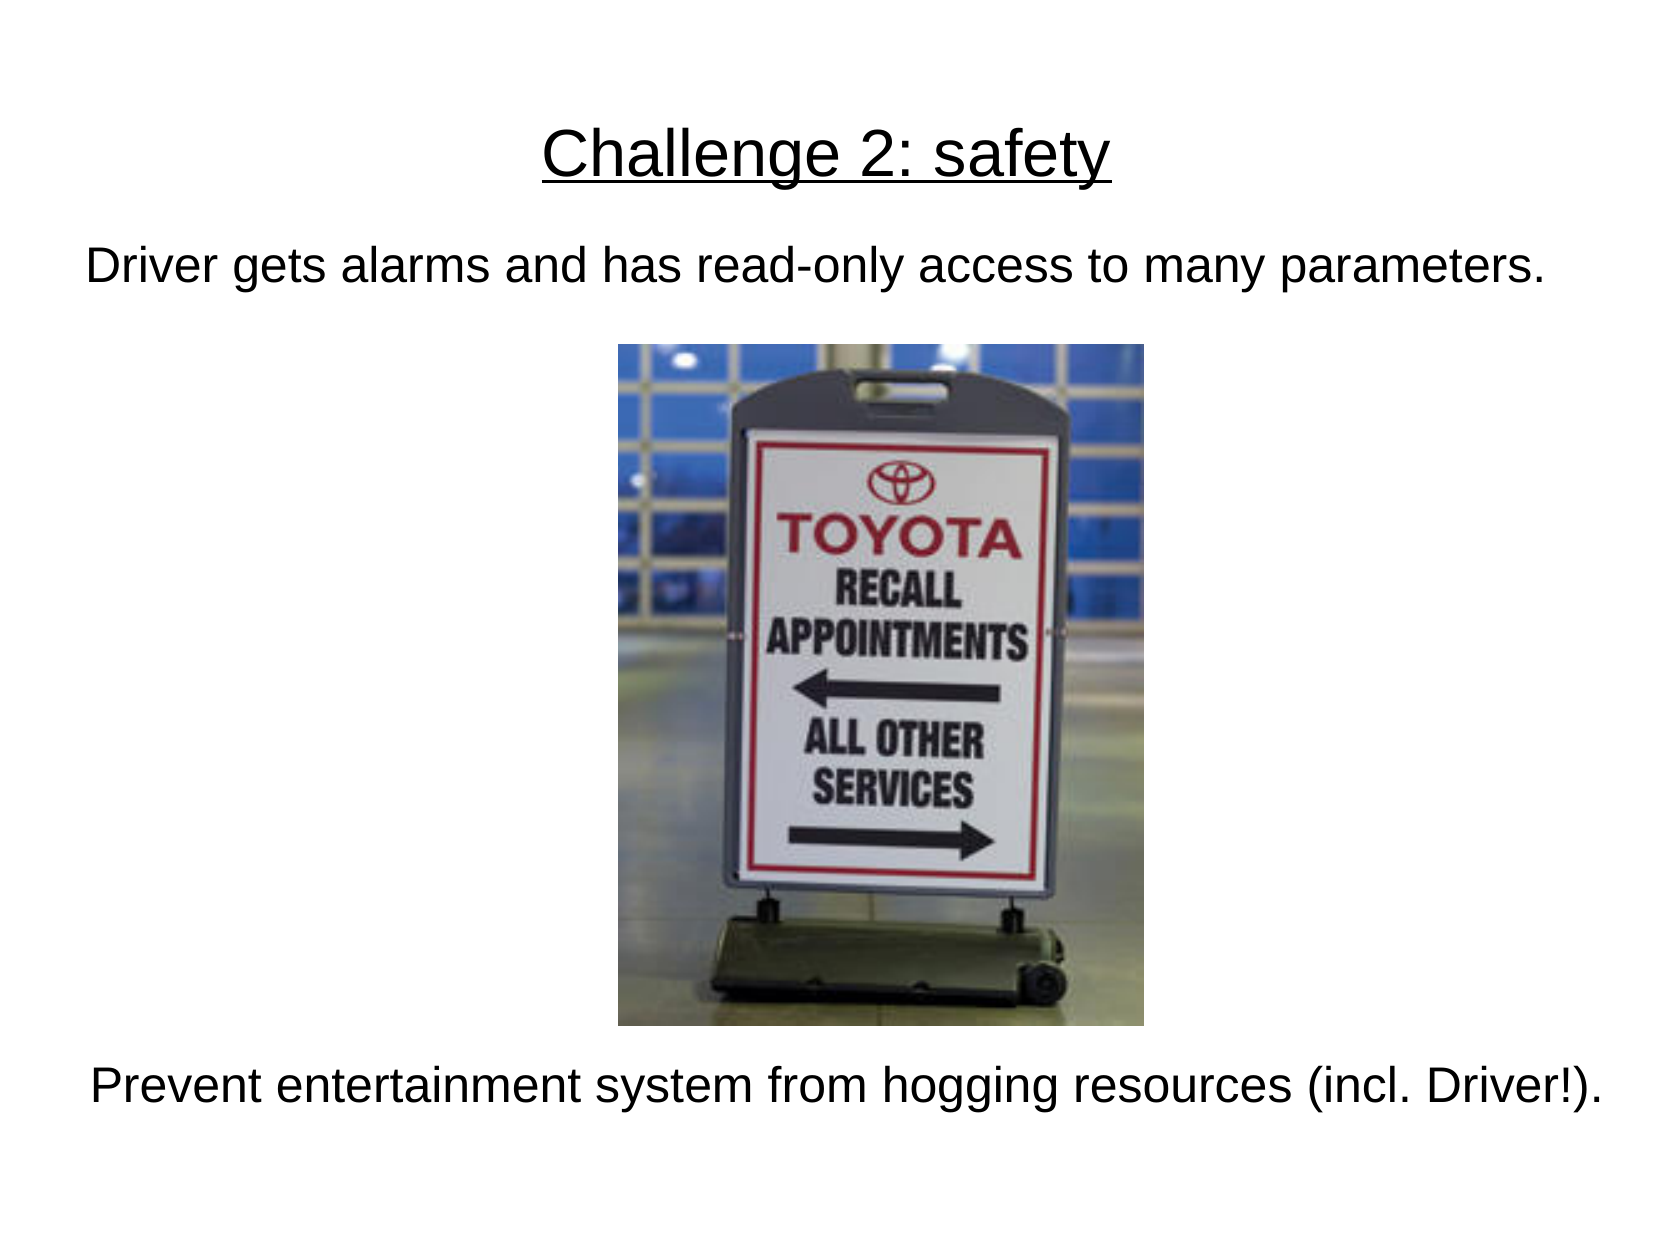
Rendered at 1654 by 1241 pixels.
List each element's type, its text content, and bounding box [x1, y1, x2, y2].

title Challenge 2: safety [82, 49, 1571, 257]
text_box Prevent entertainment system from hogging resources (incl. Driver!). [75, 1050, 1634, 1121]
text_box Driver gets alarms and has read-only access to many parameters. [70, 229, 1563, 301]
picture [618, 344, 1144, 1027]
